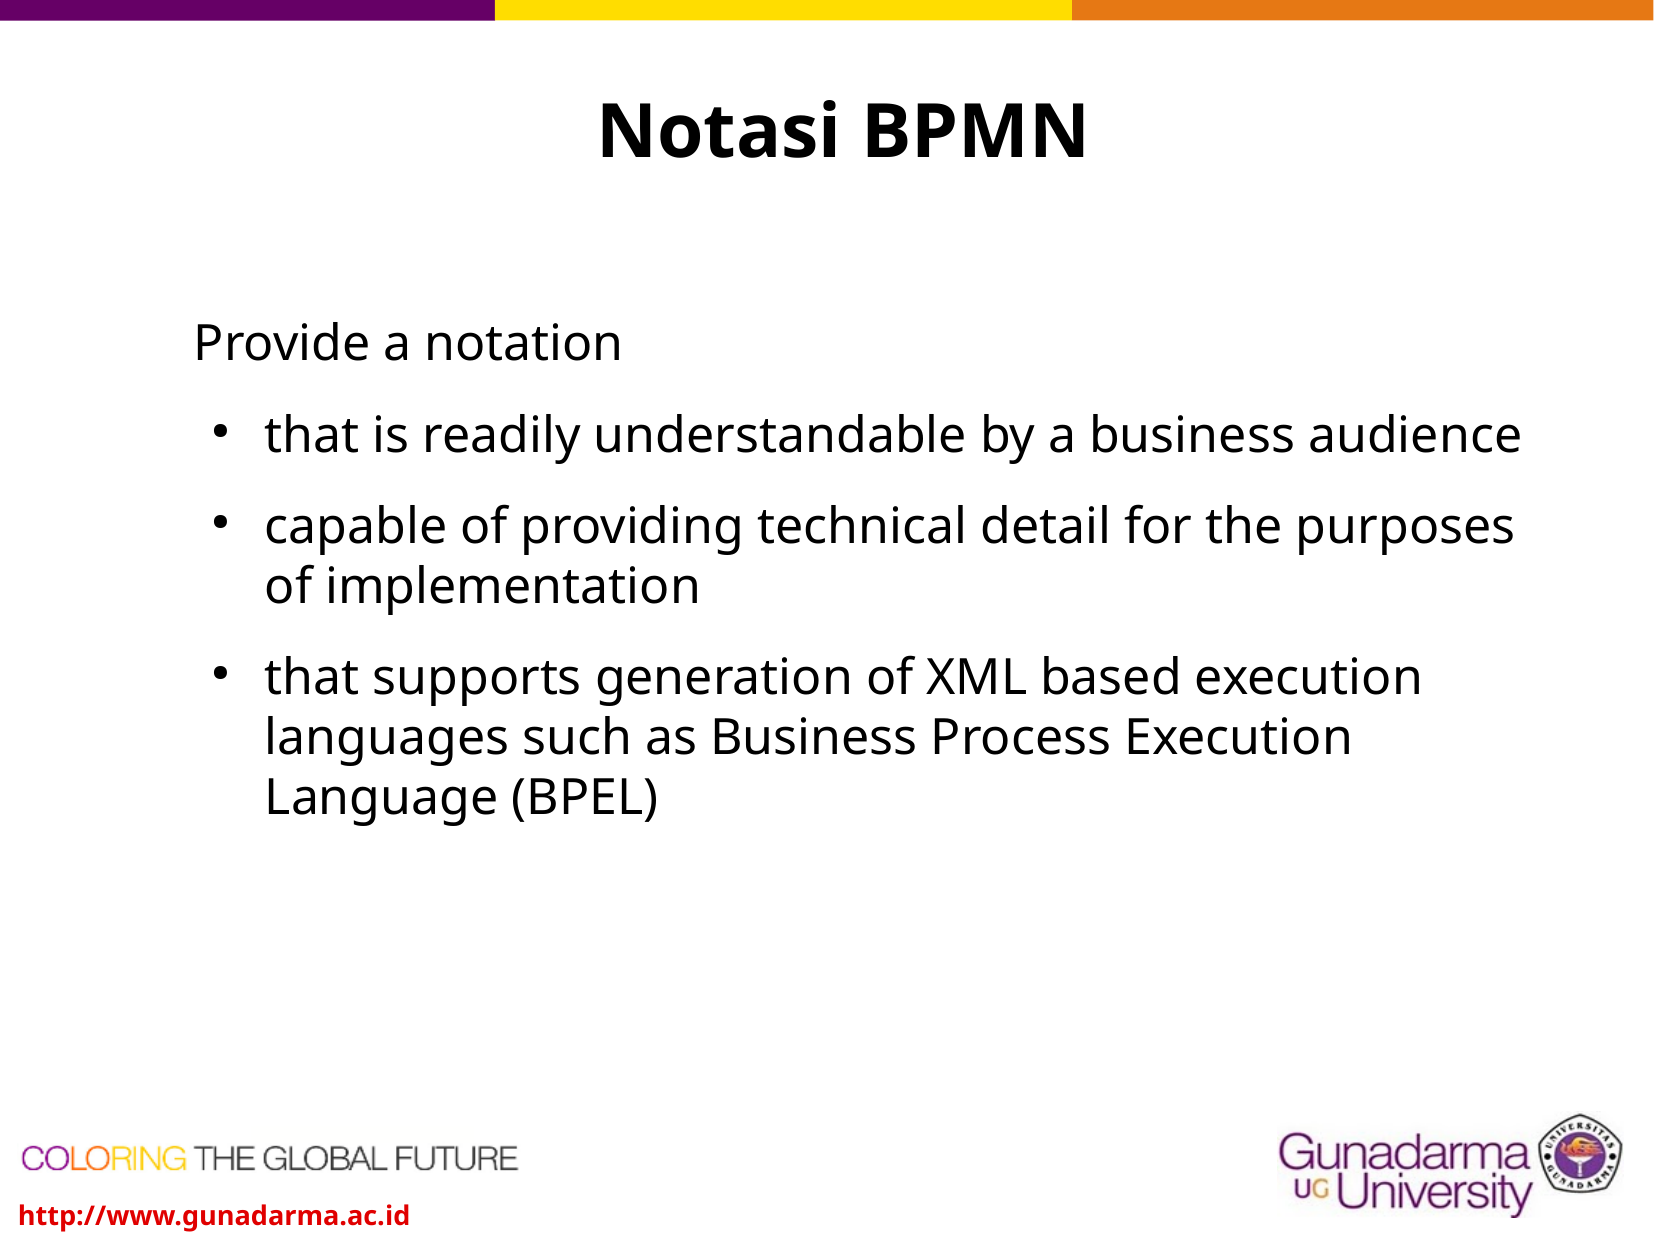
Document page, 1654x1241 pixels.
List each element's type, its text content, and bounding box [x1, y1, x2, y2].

picture [1277, 1111, 1624, 1218]
title Notasi BPMN [134, 37, 1526, 217]
picture [17, 1126, 529, 1189]
list Provide a notation that is readily understandable by a business audience capable of providing technical detail for the purposes of implementation that supports generation of XML based execution languages such as Business Process Execution Language (BPEL) [179, 303, 1571, 1020]
